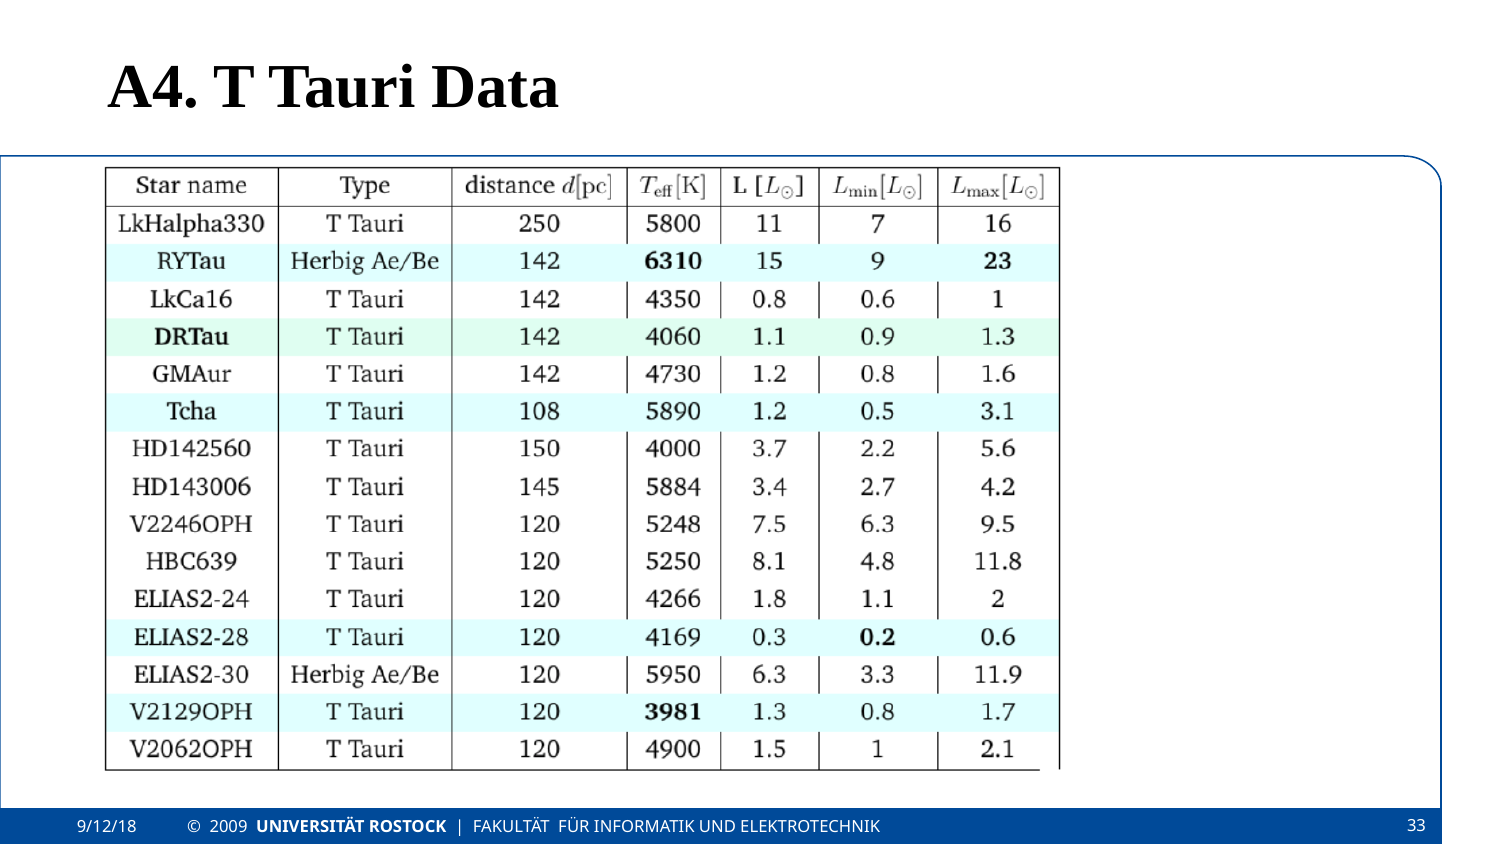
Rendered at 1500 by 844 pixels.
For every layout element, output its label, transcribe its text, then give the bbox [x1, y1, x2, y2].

text_box A4. T Tauri Data [107, 44, 1351, 125]
text_box 9/12/18 [76, 808, 186, 844]
text_box <number> [1366, 808, 1442, 844]
text_box © 2009 UNIVERSITÄT ROSTOCK | FAKULTÄT FÜR INFORMATIK UND ELEKTROTECHNIK [186, 808, 1366, 844]
text_box [60, 9, 520, 125]
picture [101, 158, 1071, 787]
